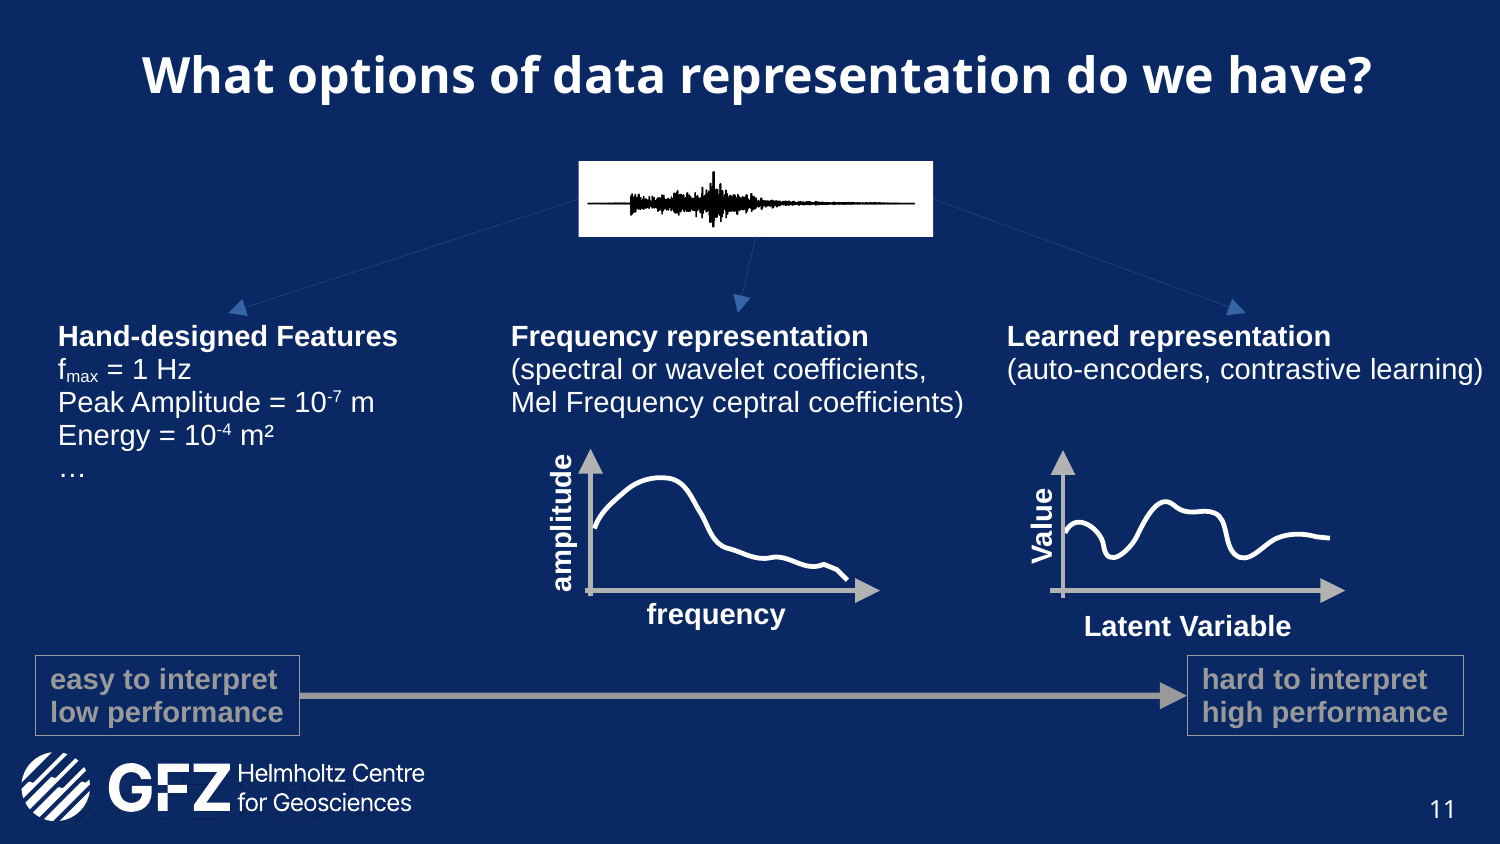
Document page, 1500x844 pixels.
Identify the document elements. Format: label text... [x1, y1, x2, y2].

picture [377, 800, 385, 809]
picture [39, 767, 385, 827]
text_box easy to interpret low performance [35, 655, 300, 736]
text_box Hand-designed Features fmax = 1 Hz Peak Amplitude = 10-7 m Energy = 10-4 m² … [43, 312, 414, 492]
picture [39, 767, 83, 805]
text_box Learned representation (auto-encoders, contrastive learning) [992, 312, 1500, 394]
text_box Latent Variable [1068, 602, 1307, 650]
picture [39, 767, 48, 776]
text_box amplitude [537, 427, 594, 607]
text_box Value [1017, 394, 1075, 580]
text_box Frequency representation (spectral or wavelet coefficients, Mel Frequency ceptral coefficients) [496, 312, 980, 427]
picture [578, 161, 934, 237]
text_box Value [1065, 526, 1075, 580]
title What options of data representation do we have? [39, 35, 1475, 198]
text_box hard to interpret high performance [1187, 655, 1464, 736]
text_box Value [1065, 475, 1075, 526]
text_box frequency [631, 590, 802, 639]
picture [39, 767, 65, 788]
